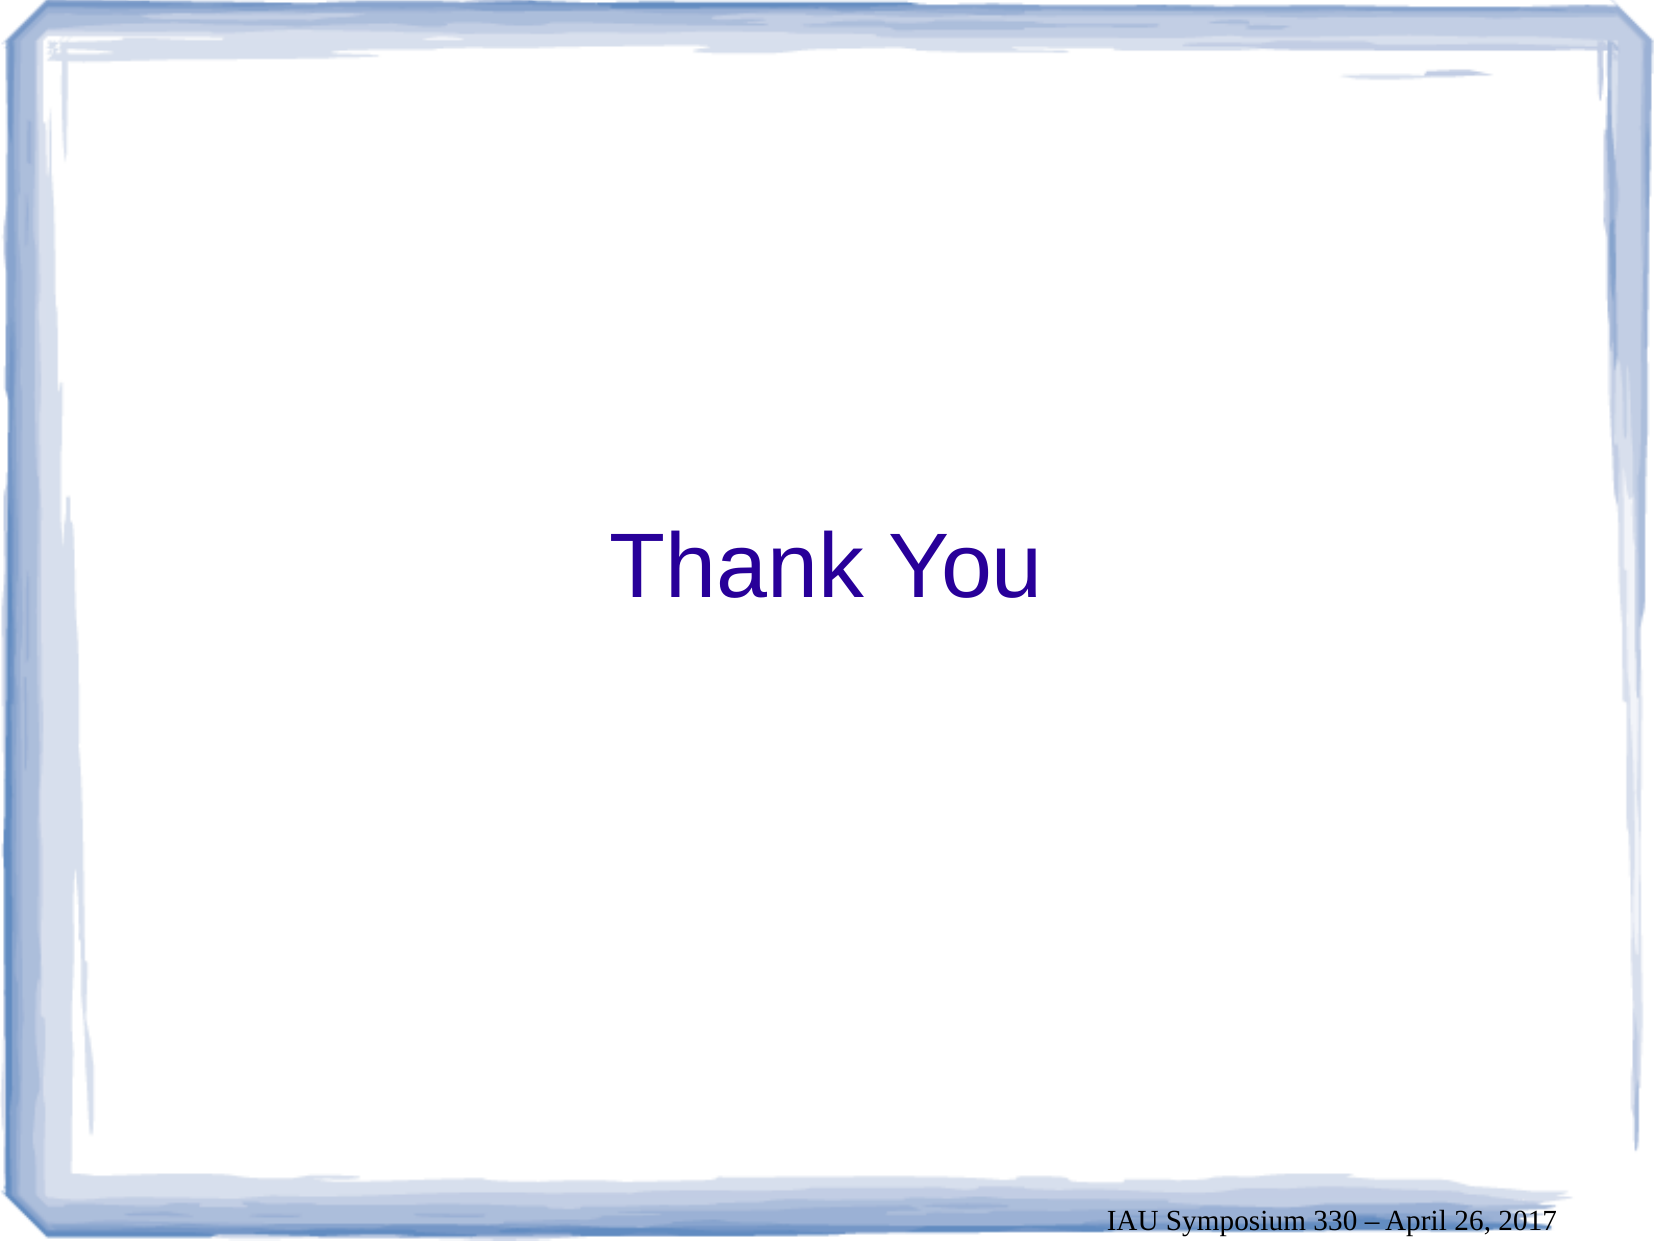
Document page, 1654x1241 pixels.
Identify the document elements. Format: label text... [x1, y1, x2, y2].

title Thank You [82, 456, 1571, 664]
text_box IAU Symposium 330 – April 26, 2017 [1070, 1201, 1595, 1232]
picture [0, 0, 1654, 1241]
